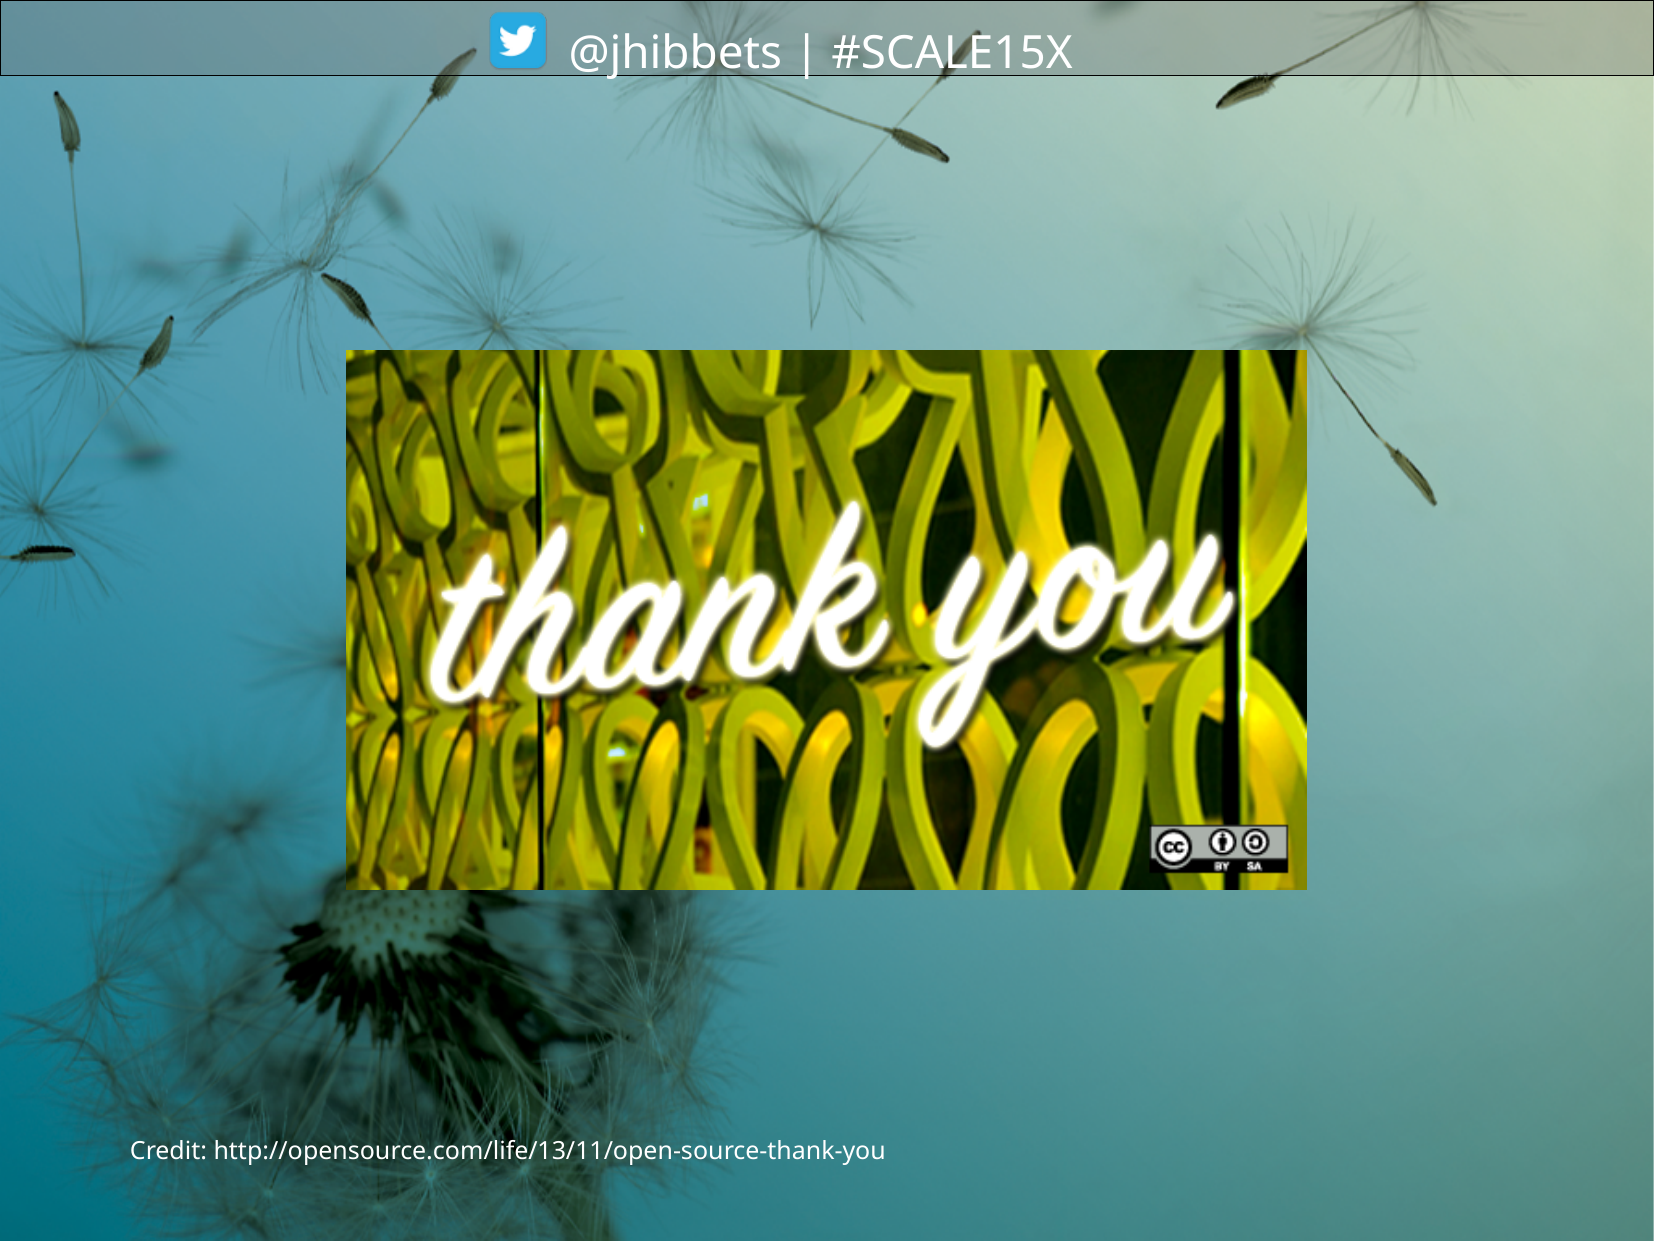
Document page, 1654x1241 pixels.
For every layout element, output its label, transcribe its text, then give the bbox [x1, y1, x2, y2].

picture [0, 76, 1654, 1241]
text_box Credit: http://opensource.com/life/13/11/open-source-thank-you [115, 1125, 891, 1165]
picture [488, 11, 549, 72]
